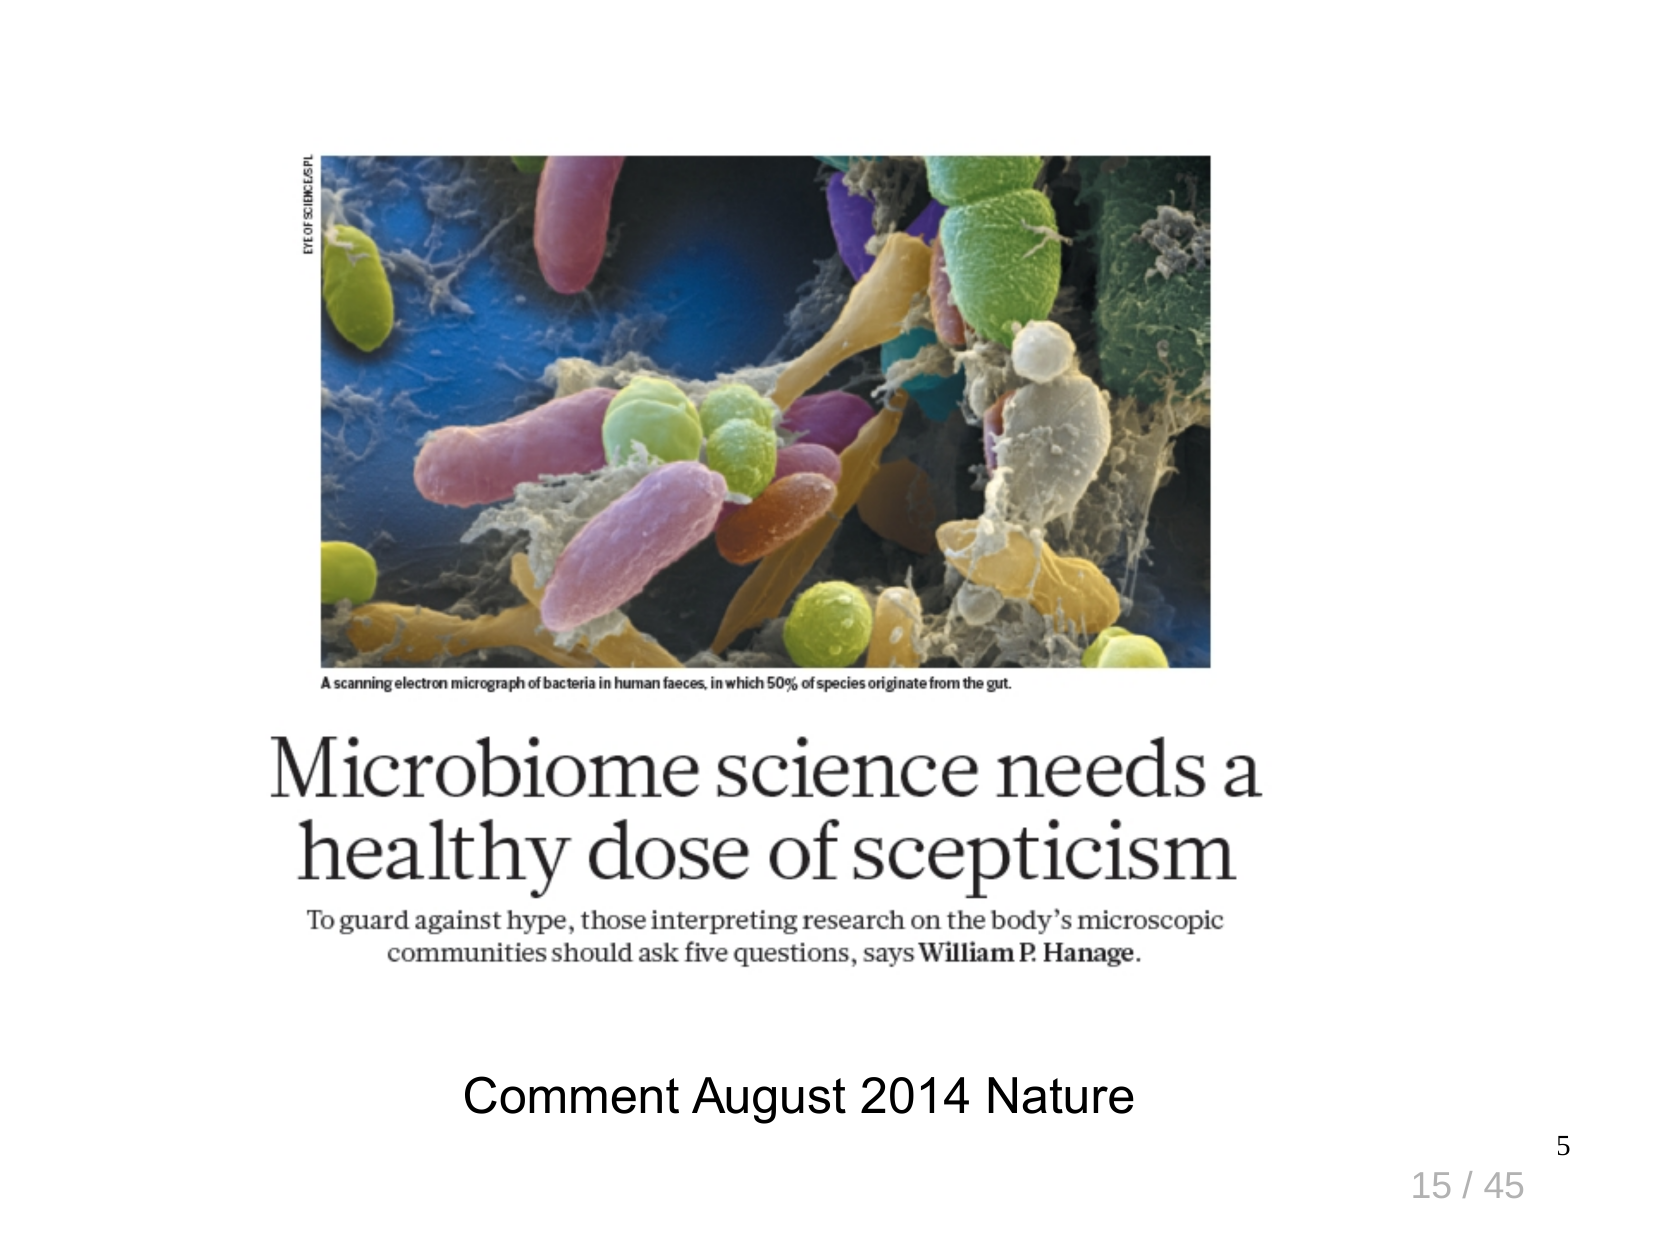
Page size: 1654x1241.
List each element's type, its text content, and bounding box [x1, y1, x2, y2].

picture [57, 32, 1558, 1158]
text_box <number> / 45 [1395, 1156, 1654, 1220]
